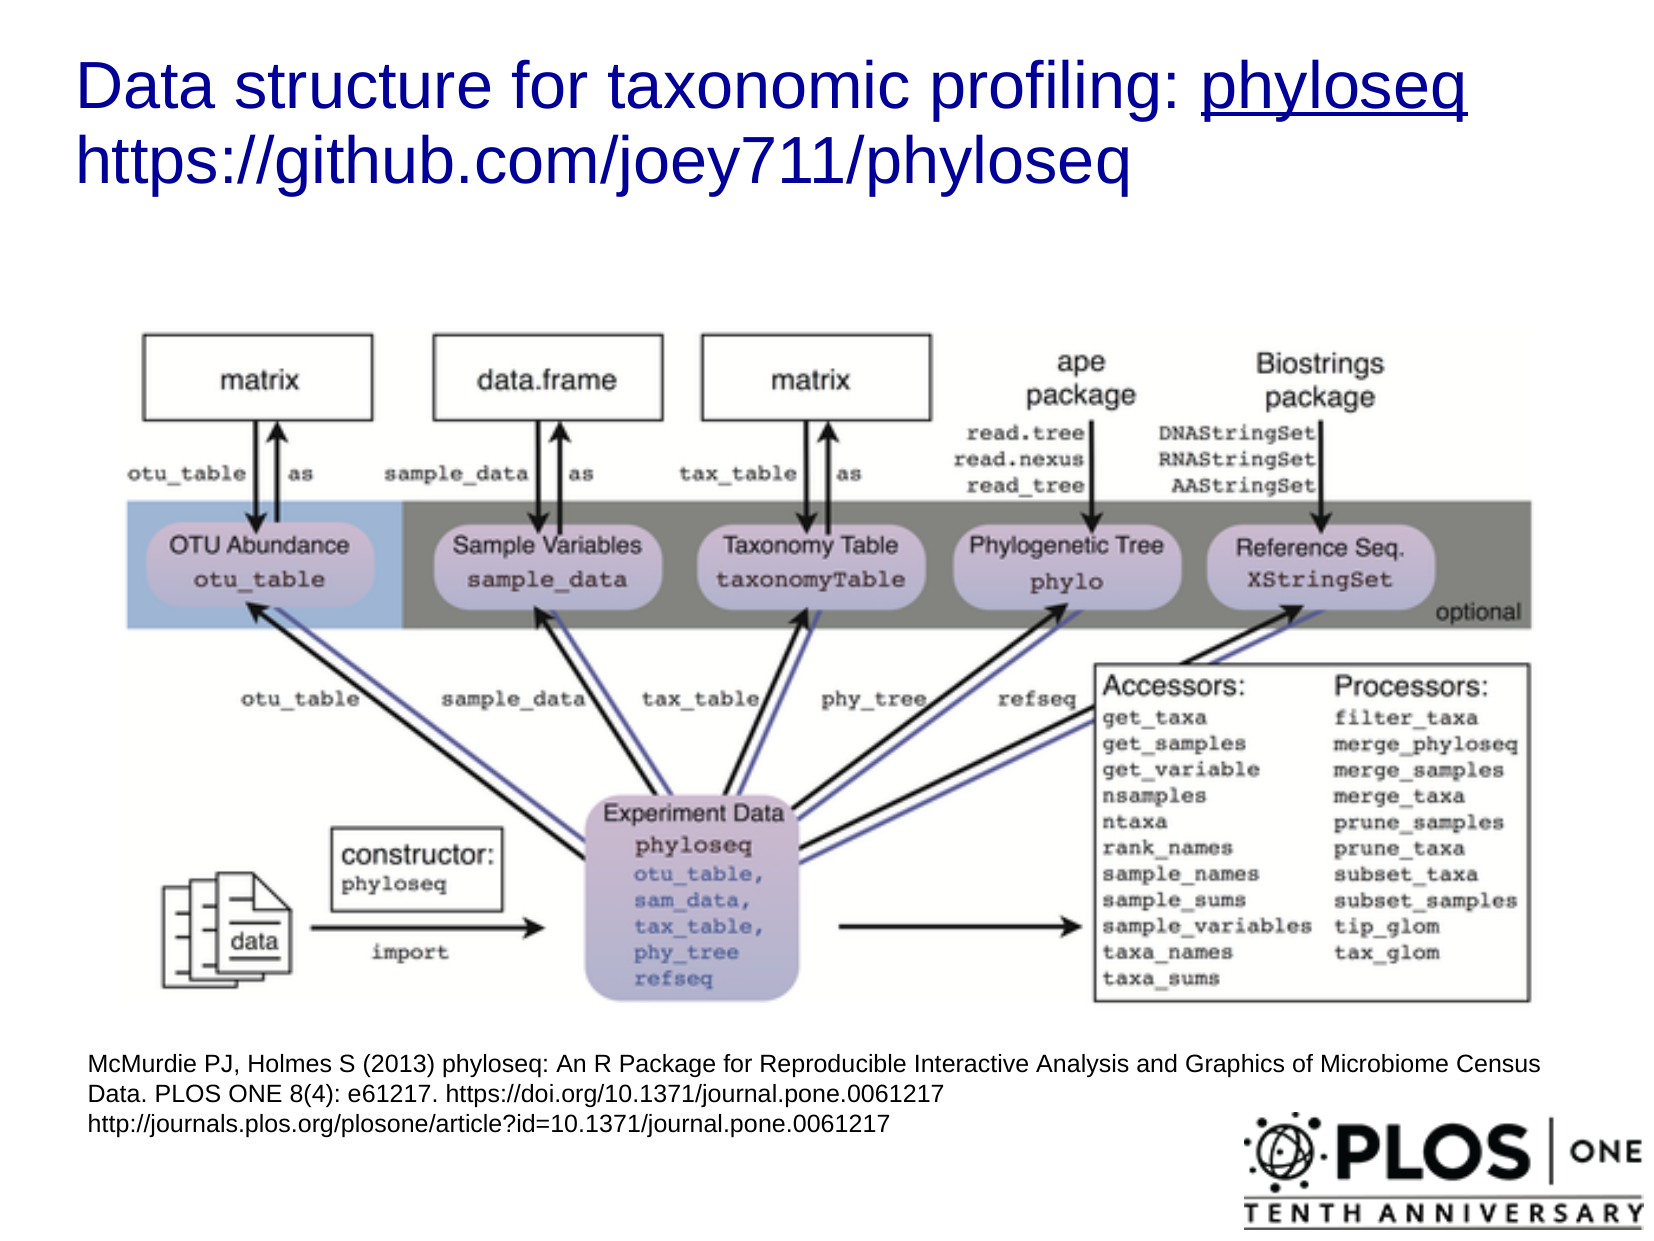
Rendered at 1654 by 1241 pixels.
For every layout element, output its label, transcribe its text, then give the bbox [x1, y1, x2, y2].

picture [1244, 1112, 1644, 1231]
text_box McMurdie PJ, Holmes S (2013) phyloseq: An R Package for Reproducible Interactive Analysis and Graphics of Microbiome Census Data. PLOS ONE 8(4): e61217. https://doi.org/10.1371/journal.pone.0061217 http://journals.plos.org/plosone/article?id=10.1371/journal.pone.0061217 [72, 1039, 1583, 1145]
title Data structure for taxonomic profiling: phyloseq https://github.com/joey711/phyloseq [75, 48, 1564, 198]
picture [121, 328, 1539, 1010]
